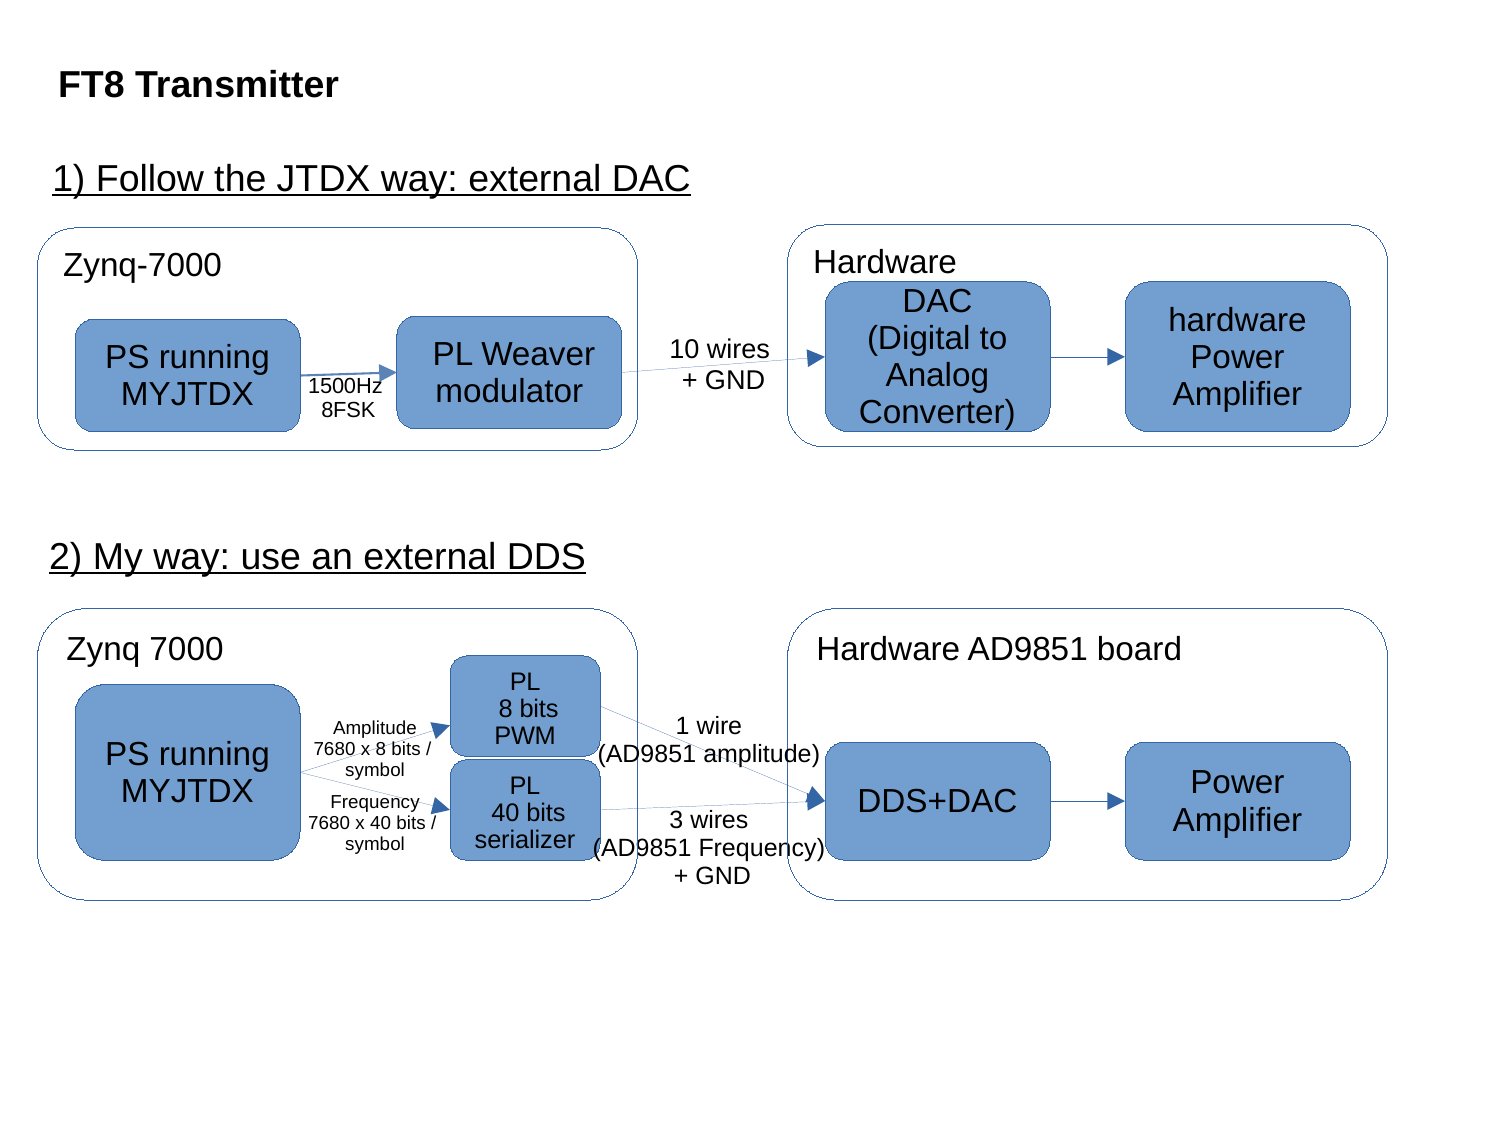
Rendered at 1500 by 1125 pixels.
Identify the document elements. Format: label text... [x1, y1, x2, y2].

text_box FT8 Transmitter [43, 55, 354, 113]
text_box 2) My way: use an external DDS [34, 528, 602, 585]
text_box Zynq-7000 [37, 227, 638, 451]
text_box Zynq 7000 [37, 608, 638, 901]
text_box Hardware AD9851 board [787, 608, 1388, 901]
text_box PL 8 bits PWM [450, 655, 601, 757]
text_box 1) Follow the JTDX way: external DAC [37, 149, 707, 207]
text_box Hardware [787, 224, 1388, 447]
